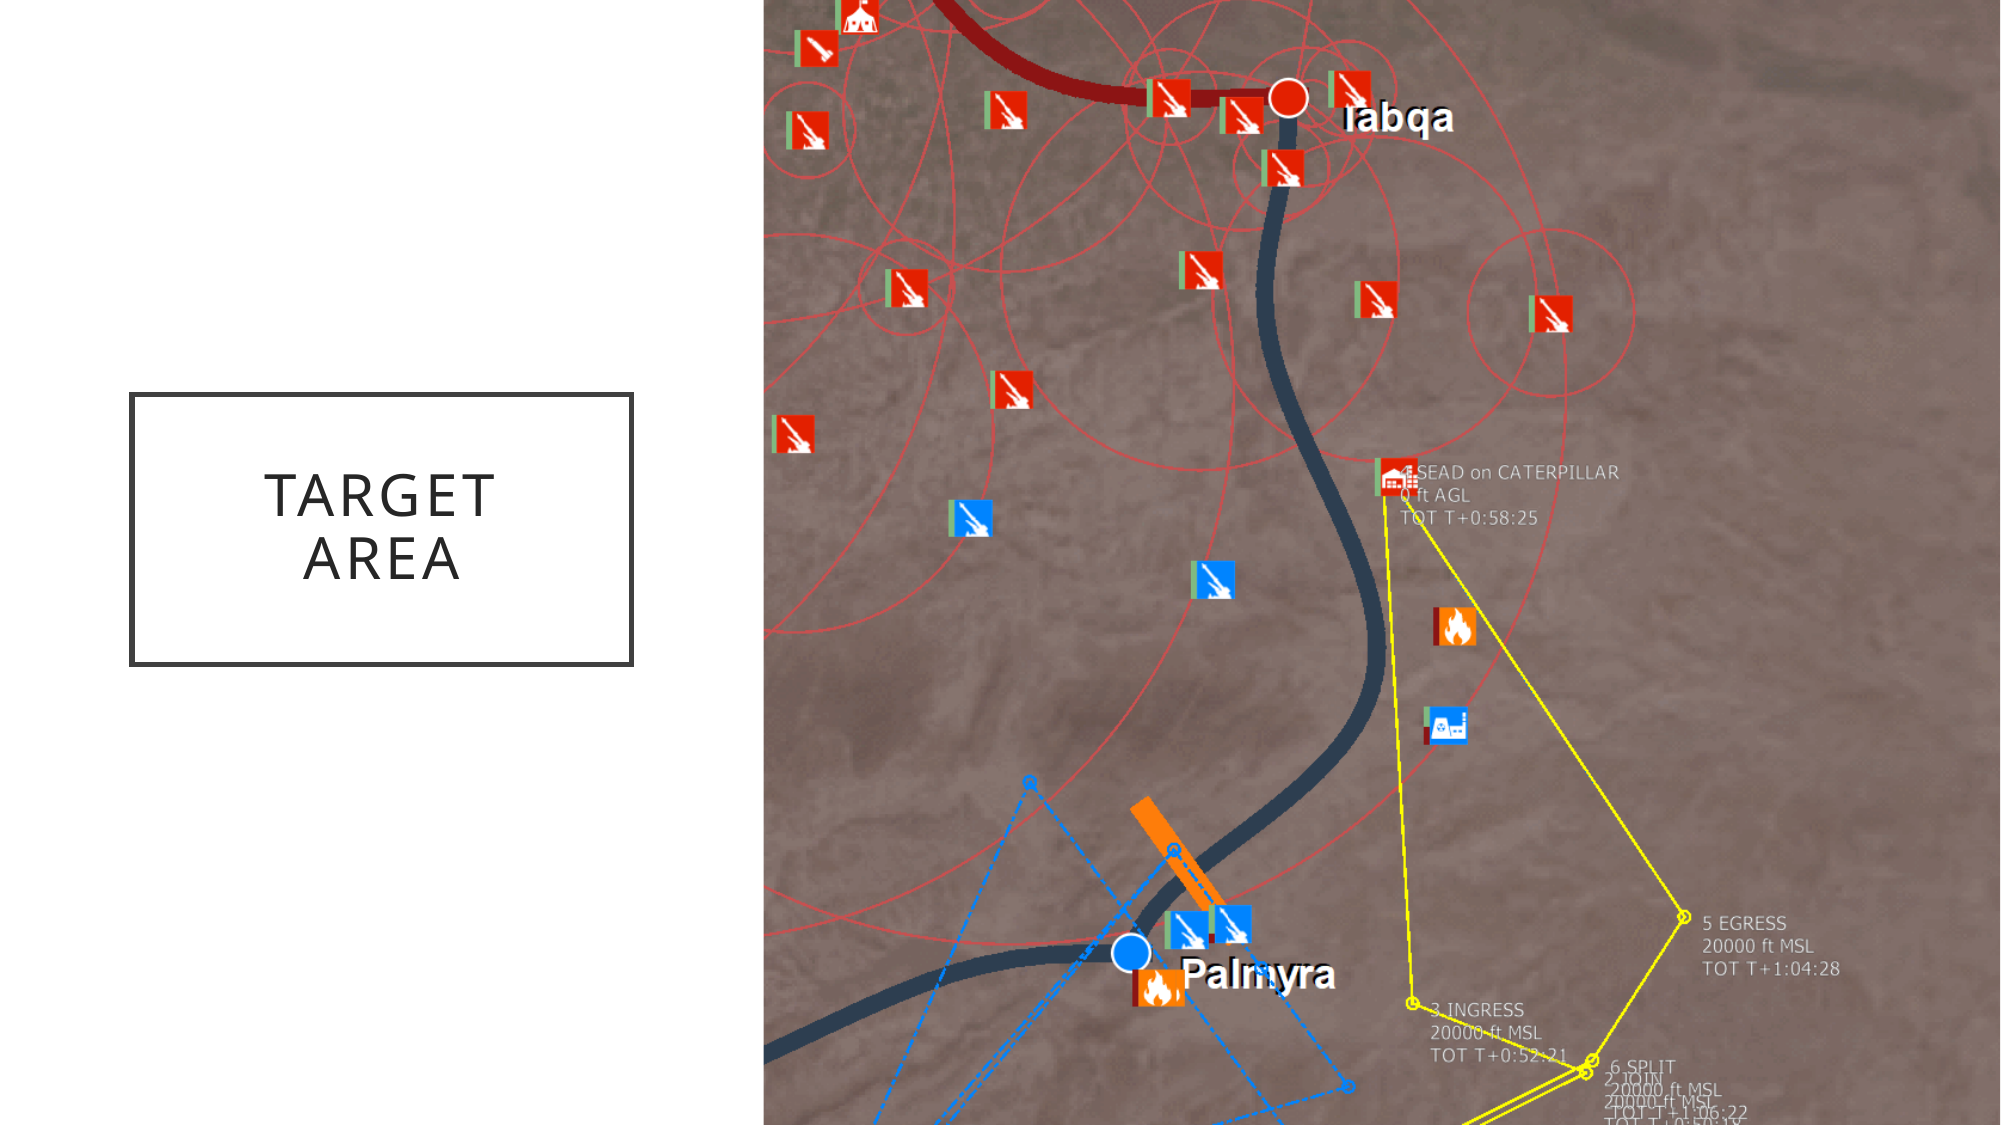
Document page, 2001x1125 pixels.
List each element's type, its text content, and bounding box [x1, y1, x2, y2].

picture [763, 0, 2000, 1125]
title TARGET AREA [131, 394, 632, 665]
